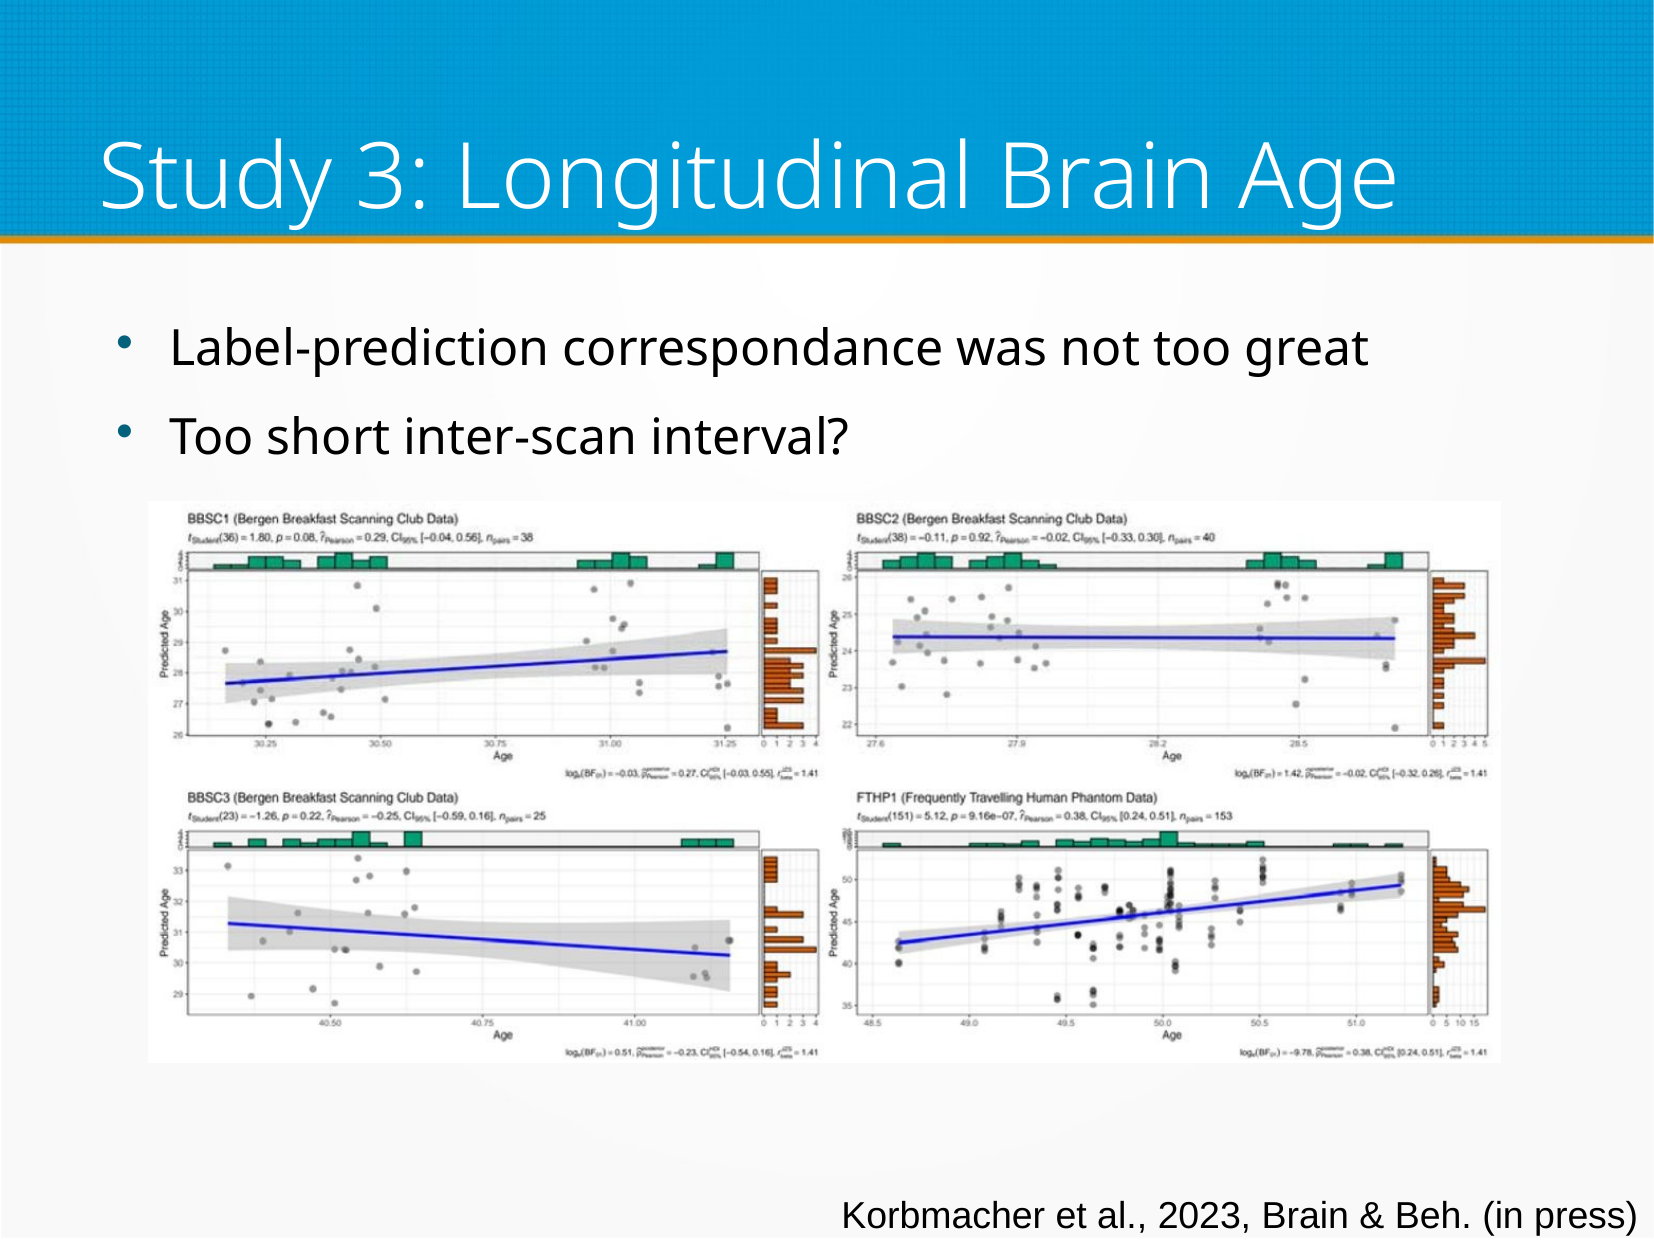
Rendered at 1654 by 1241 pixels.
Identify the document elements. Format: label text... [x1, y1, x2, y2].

list Label-prediction correspondance was not too great Too short inter-scan interval? [98, 315, 1654, 1080]
text_box Korbmacher et al., 2023, Brain & Beh. (in press) [826, 1183, 1654, 1240]
picture [0, 233, 1654, 1241]
title Study 3: Longitudinal Brain Age [98, 19, 1654, 227]
picture [148, 501, 1501, 1063]
